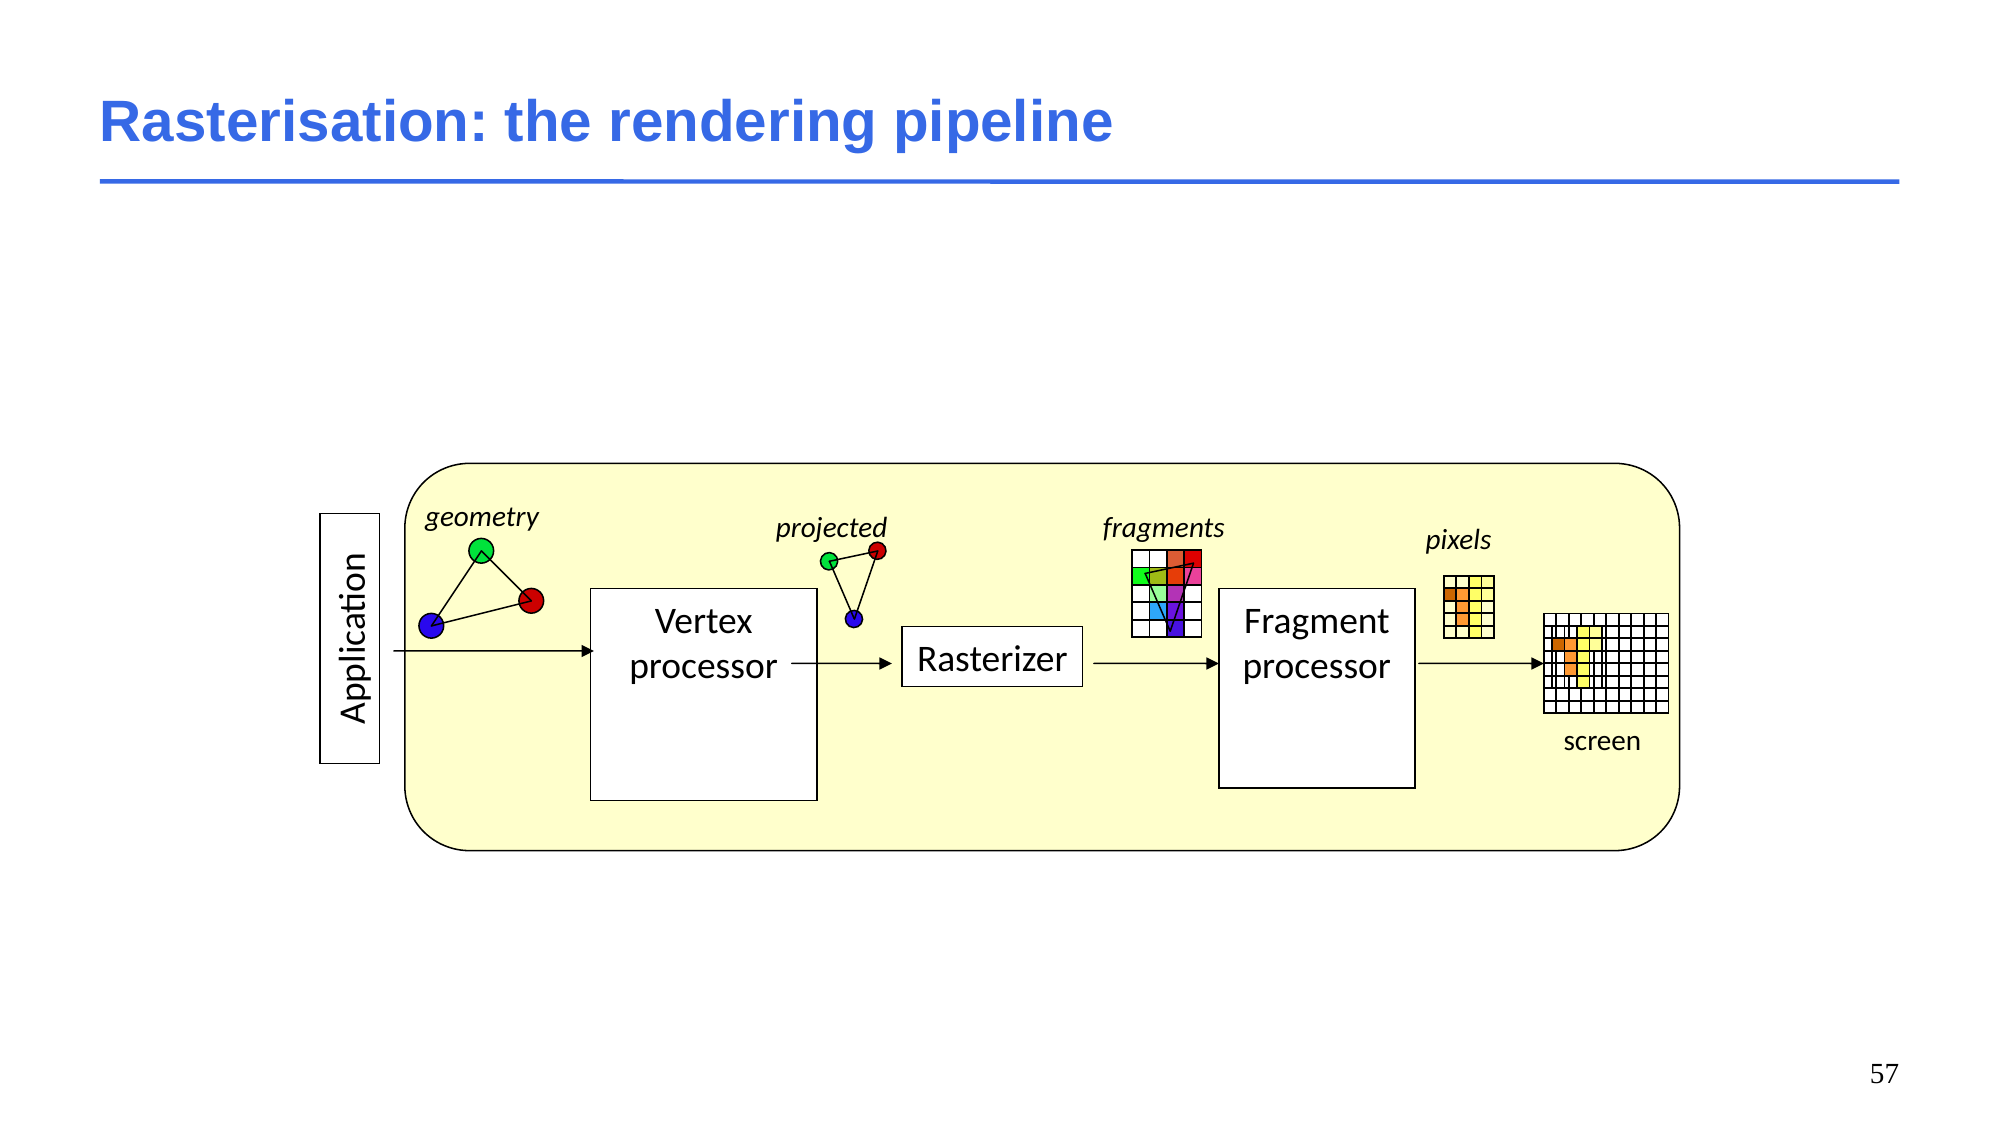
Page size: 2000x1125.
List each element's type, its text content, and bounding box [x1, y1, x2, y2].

text_box [404, 463, 1680, 851]
text_box Fragment processor [1218, 588, 1415, 789]
text_box projected [761, 500, 903, 551]
text_box screen [1548, 713, 1657, 764]
text_box fragments [1088, 500, 1240, 551]
text_box Rasterizer [902, 626, 1083, 687]
text_box geometry [410, 490, 554, 540]
list [112, 975, 1912, 1088]
text_box pixels [1410, 513, 1507, 564]
text_box Vertex processor [590, 588, 818, 801]
title Rasterisation: the rendering pipeline [99, 27, 1900, 215]
text_box Application [319, 513, 380, 764]
